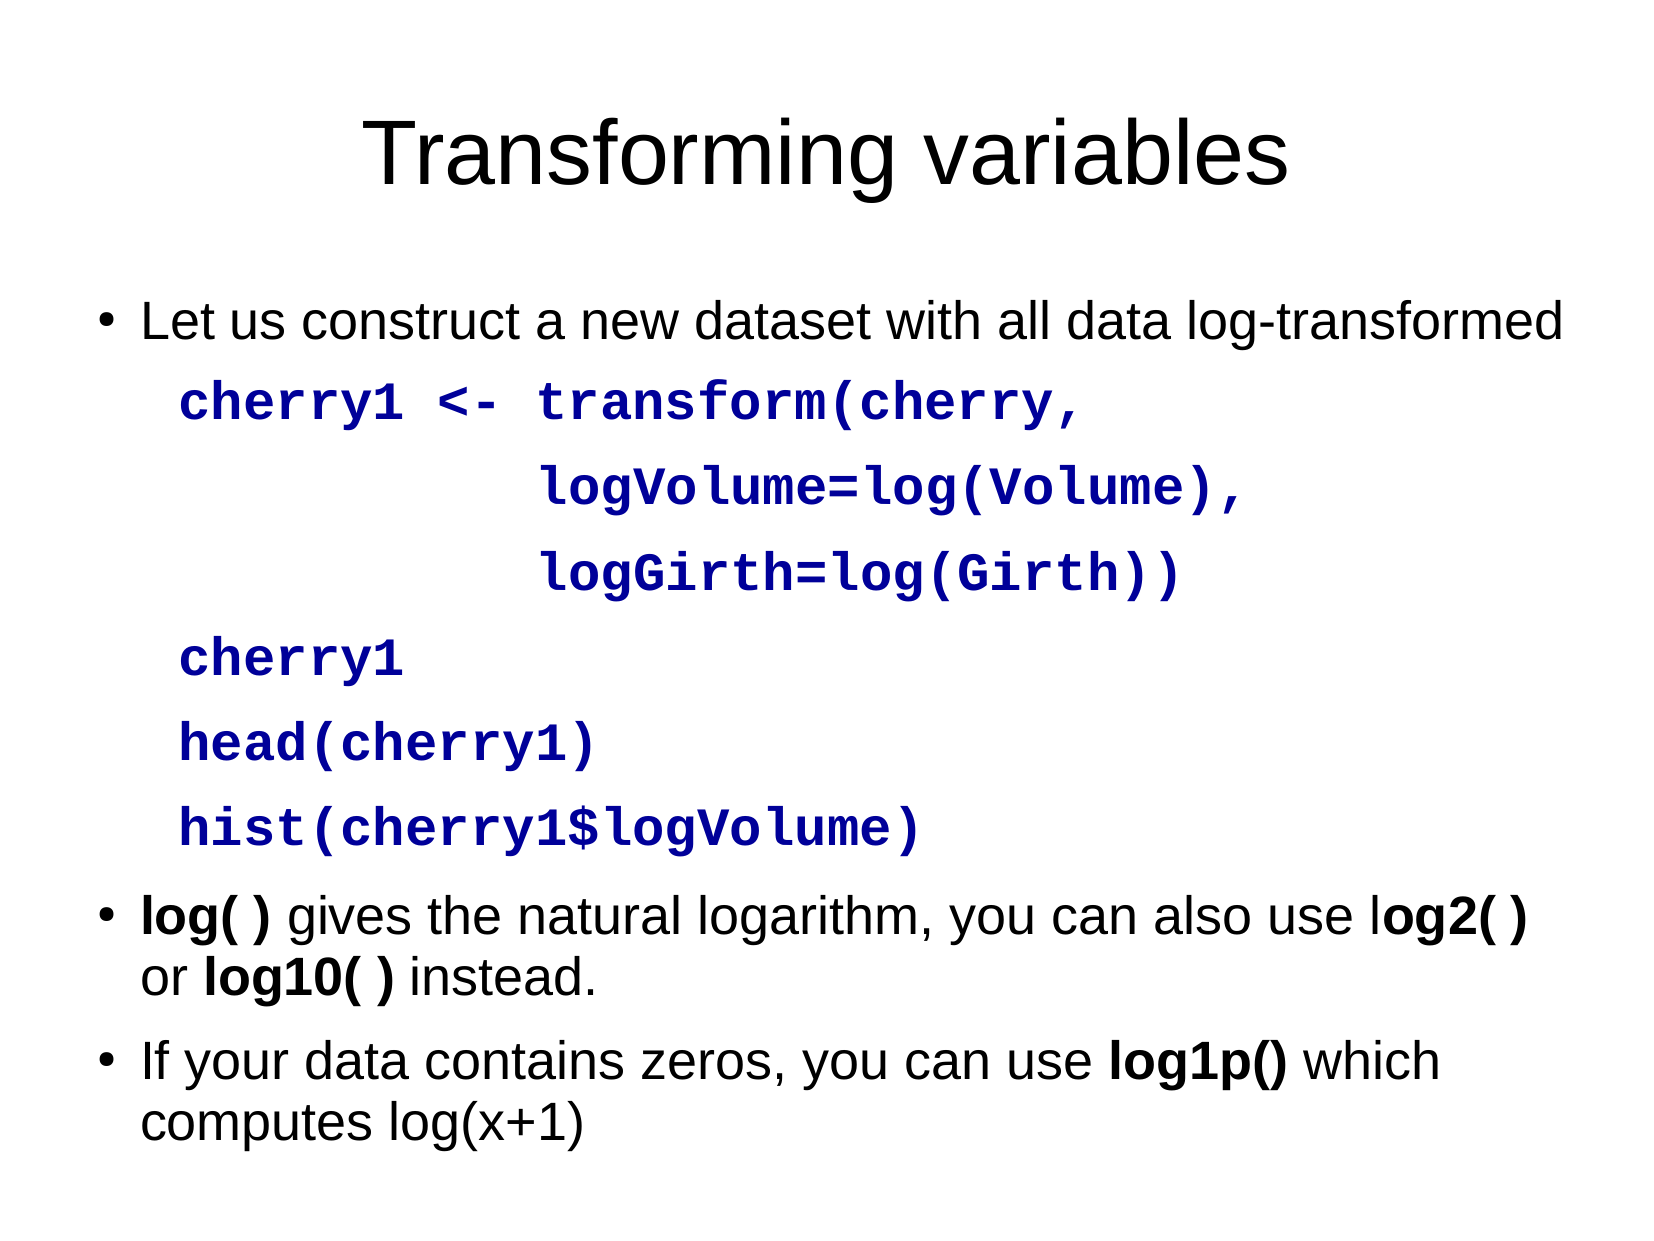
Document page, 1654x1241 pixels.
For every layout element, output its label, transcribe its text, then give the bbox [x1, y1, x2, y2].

list Let us construct a new dataset with all data log-transformed cherry1 <- transform(cherry, logVolume=log(Volume), logGirth=log(Girth)) cherry1 head(cherry1) hist(cherry1$logVolume) log( ) gives the natural logarithm, you can also use log2( ) or log10( ) instead. If your data contains zeros, you can use log1p() which computes log(x+1) [82, 290, 1571, 1158]
title Transforming variables [82, 49, 1571, 257]
